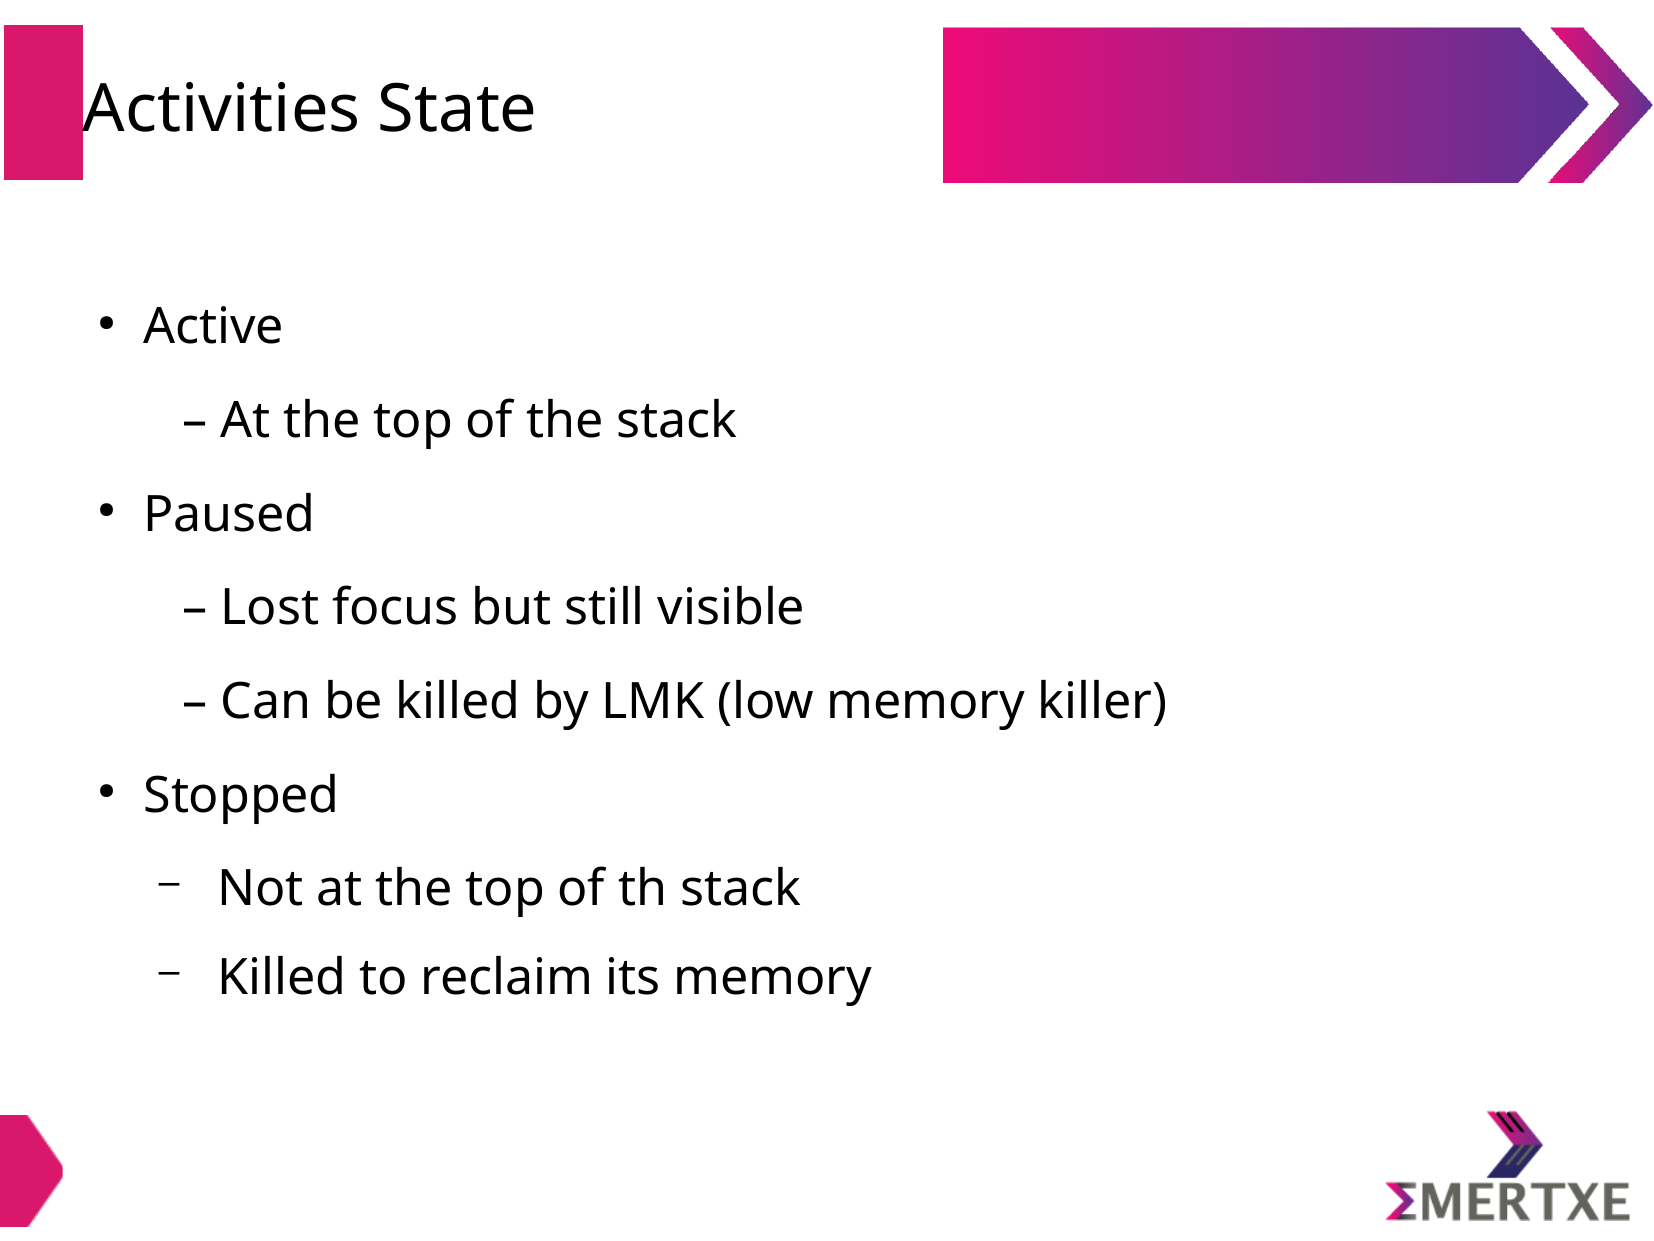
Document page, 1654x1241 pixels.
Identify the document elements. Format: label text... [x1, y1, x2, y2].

title Activities State [82, 2, 1571, 210]
list Active – At the top of the stack Paused – Lost focus but still visible – Can be killed by LMK (low memory killer) Stopped Not at the top of th stack Killed to reclaim its memory [82, 290, 1571, 1010]
picture [1385, 1107, 1631, 1221]
picture [1571, 27, 1653, 183]
